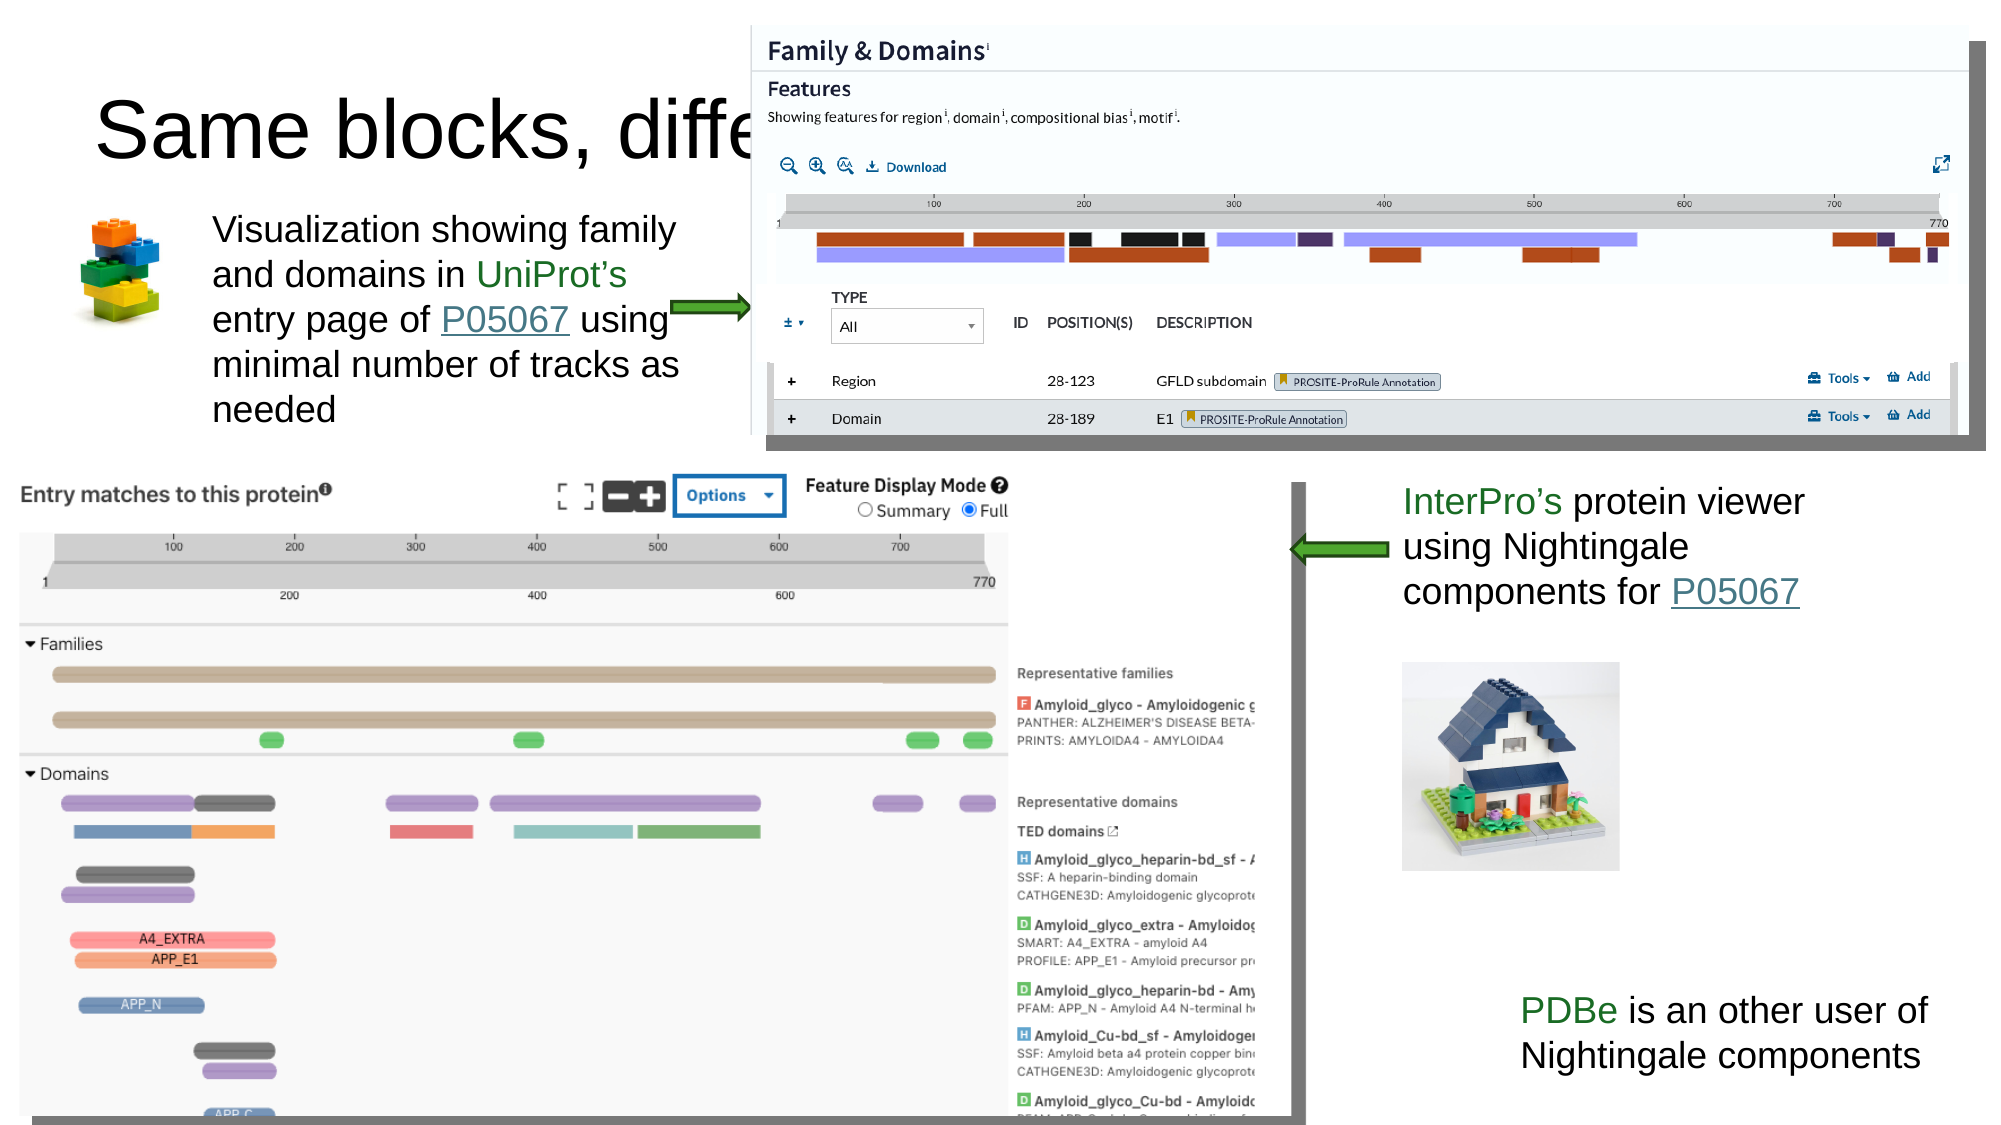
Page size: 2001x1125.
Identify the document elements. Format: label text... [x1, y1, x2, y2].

picture [750, 25, 1969, 435]
text_box Same blocks, different results [79, 68, 750, 184]
text_box InterPro’s protein viewer using Nightingale components for P05067 [1387, 469, 1852, 620]
text_box [671, 295, 750, 319]
picture [1402, 662, 1620, 871]
picture [16, 466, 1292, 1116]
text_box PDBe is an other user of Nightingale components [1505, 978, 1969, 1084]
picture [31, 184, 211, 364]
text_box [1291, 536, 1388, 563]
text_box Visualization showing family and domains in UniProt’s entry page of P05067 using minimal number of tracks as needed [197, 197, 705, 438]
